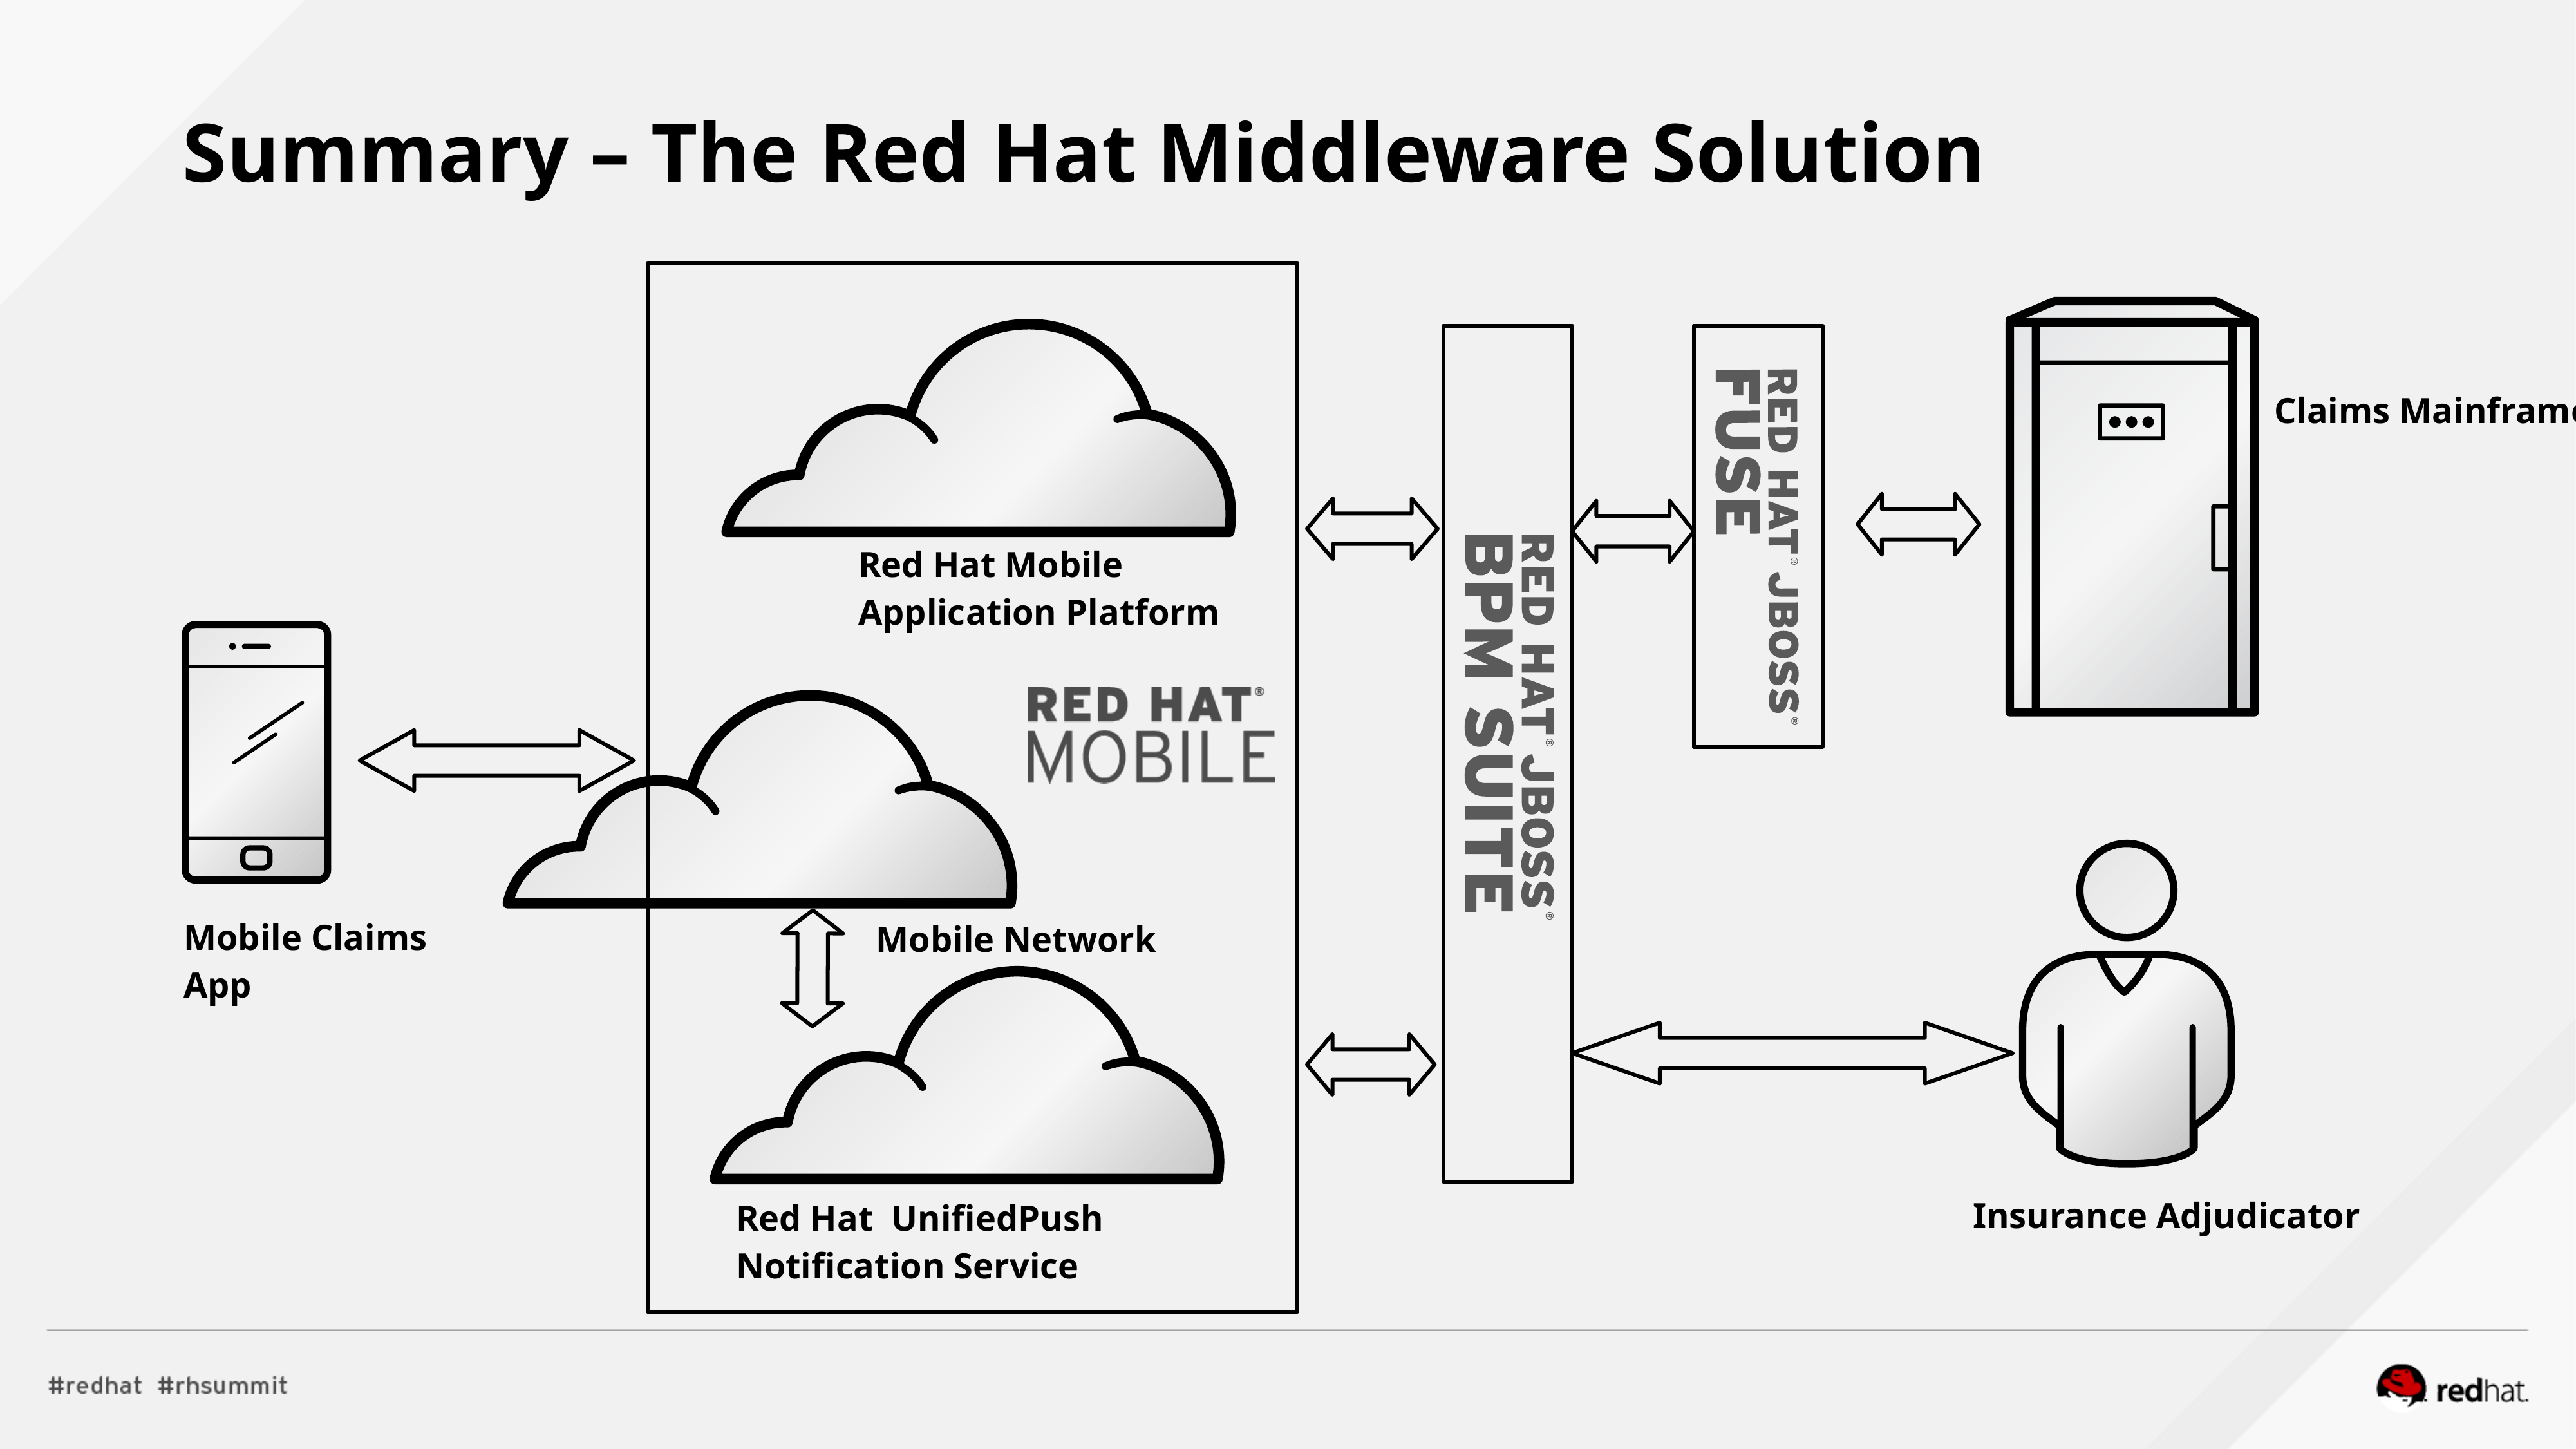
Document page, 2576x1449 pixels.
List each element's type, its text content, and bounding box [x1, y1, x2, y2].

text_box Mobile Network [866, 910, 1295, 969]
title Summary – The Red Hat Middleware Solution [182, 57, 372, 243]
text_box Insurance Adjudicator [1963, 1186, 2392, 1294]
title Summary – The Red Hat Middleware Solution [1584, 57, 2447, 177]
picture [0, 0, 2576, 1449]
text_box Claims Mainframe [2264, 381, 2576, 440]
